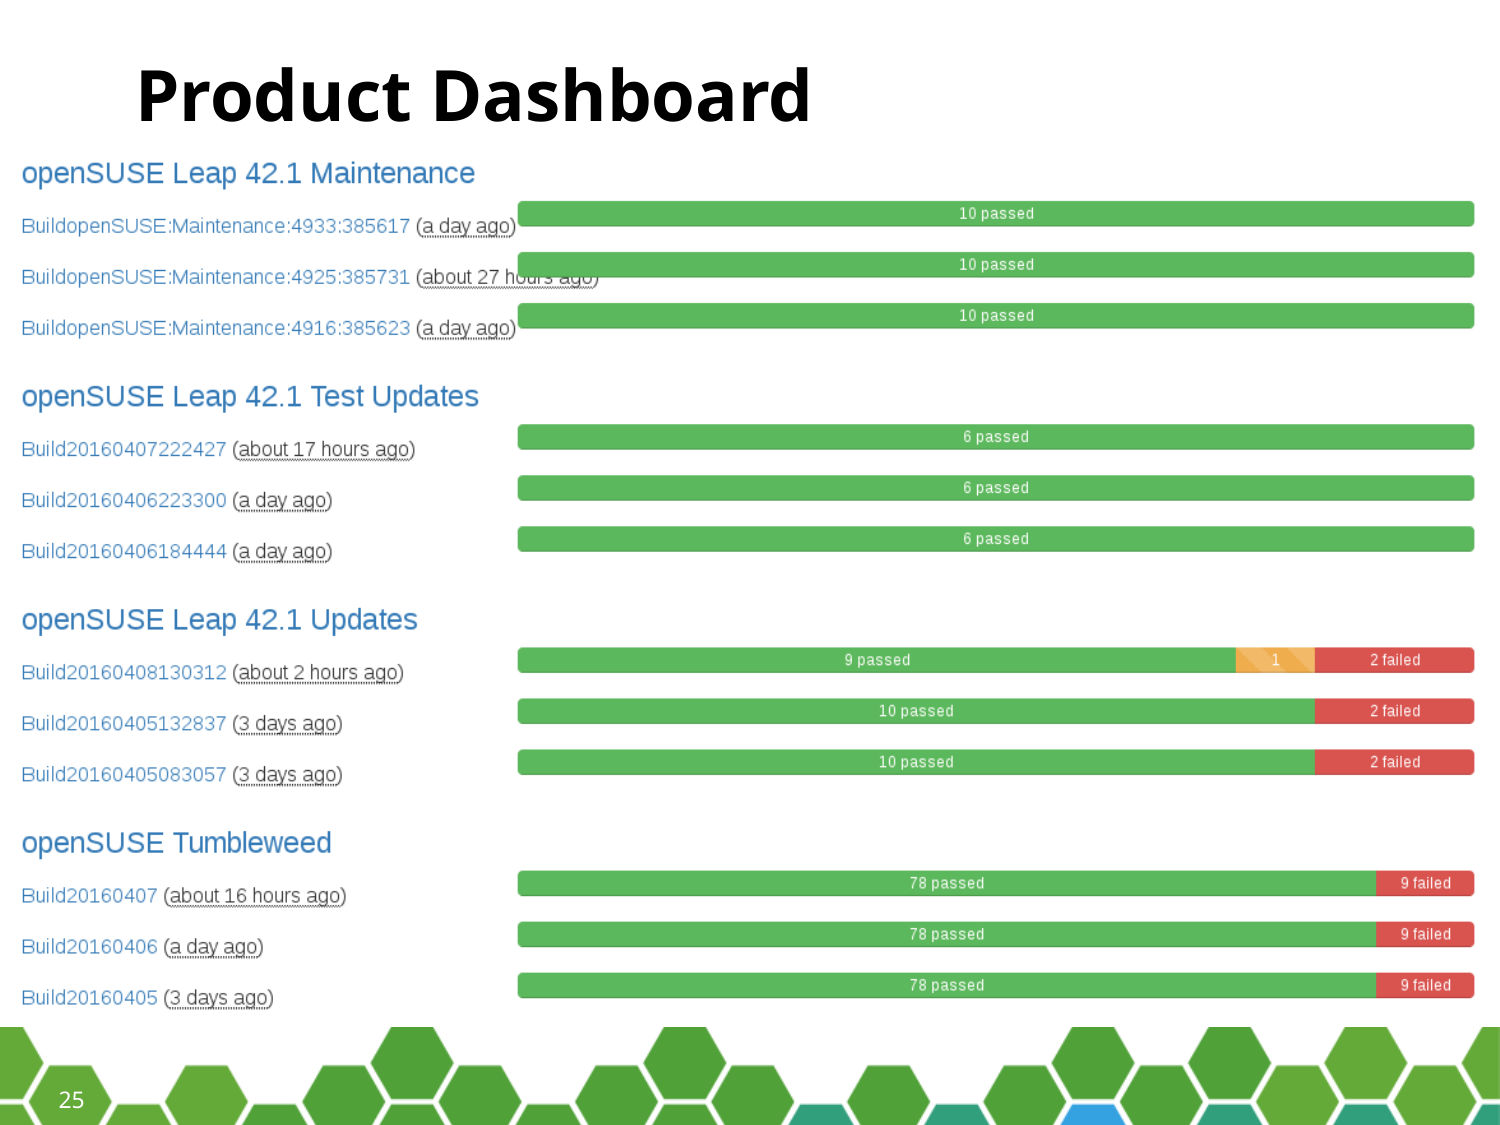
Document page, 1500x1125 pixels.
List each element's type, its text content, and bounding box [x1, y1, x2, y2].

picture [0, 1027, 1500, 1125]
picture [0, 145, 1500, 1021]
title Product Dashboard [135, 12, 1372, 145]
